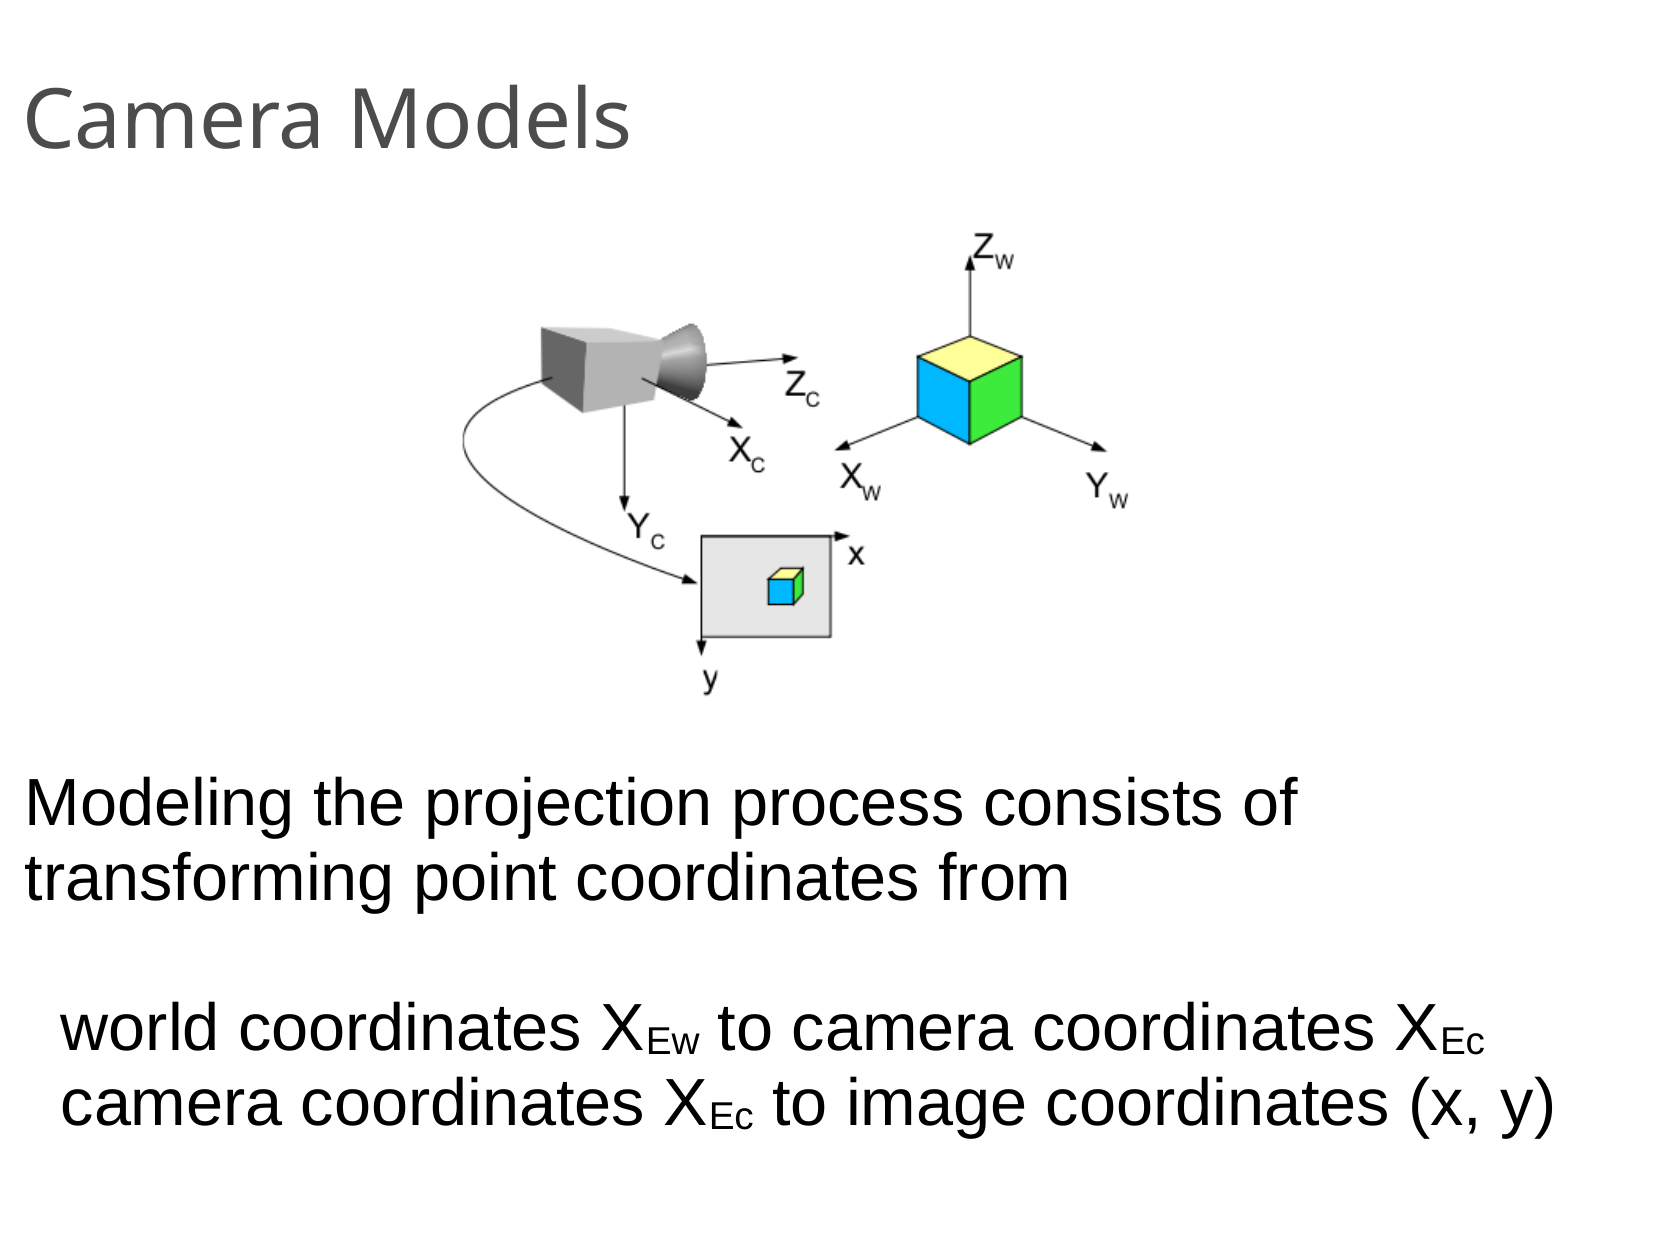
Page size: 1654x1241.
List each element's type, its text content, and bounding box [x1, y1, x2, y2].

picture [427, 213, 1161, 704]
subtitle Modeling the projection process consists of transforming point coordinates from world coordinates XEw to camera coordinates XEc camera coordinates XEc to image coordinates (x, y) [25, 688, 1654, 1217]
title Camera Models [22, 26, 1654, 205]
